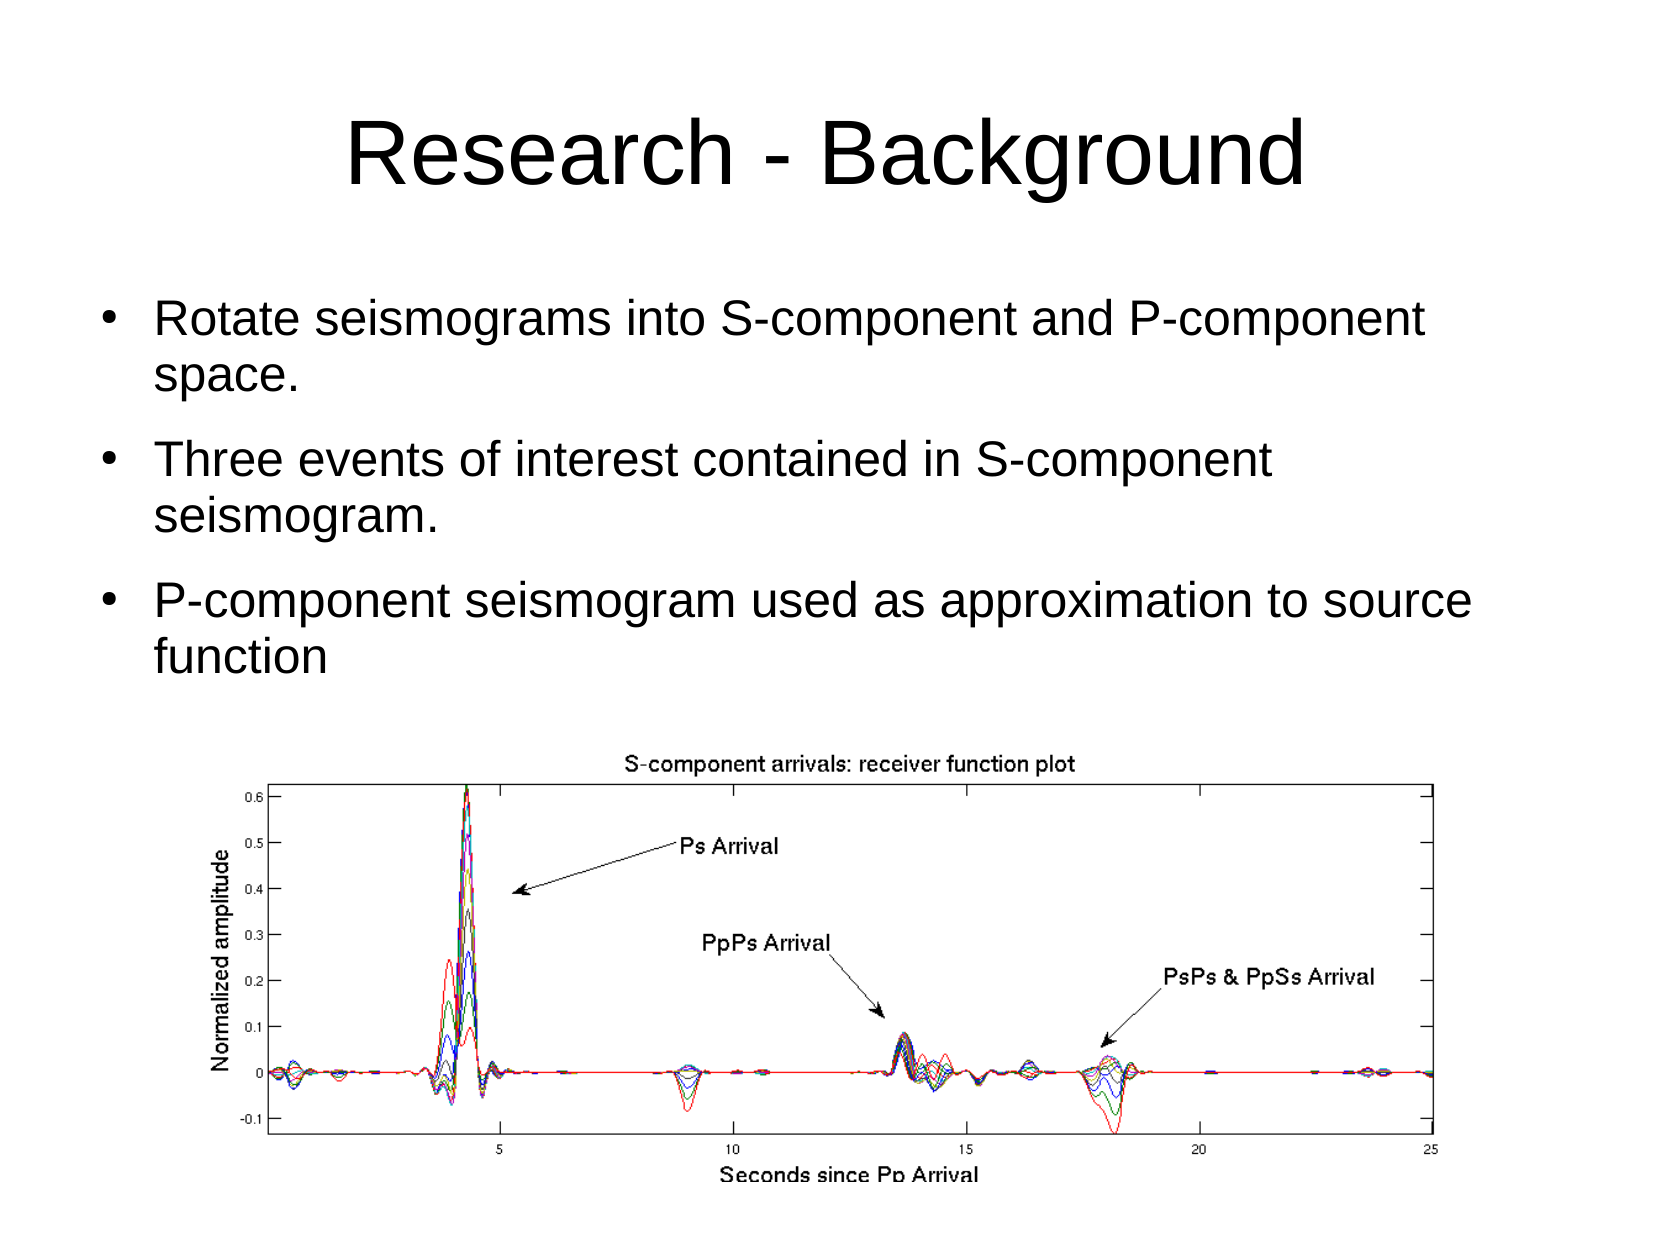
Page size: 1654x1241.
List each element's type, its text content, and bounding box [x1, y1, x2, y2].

picture [150, 744, 1501, 1182]
title Research - Background [82, 49, 1571, 257]
list Rotate seismograms into S-component and P-component space. Three events of interest contained in S-component seismogram. P-component seismogram used as approximation to source function [82, 290, 1538, 1010]
